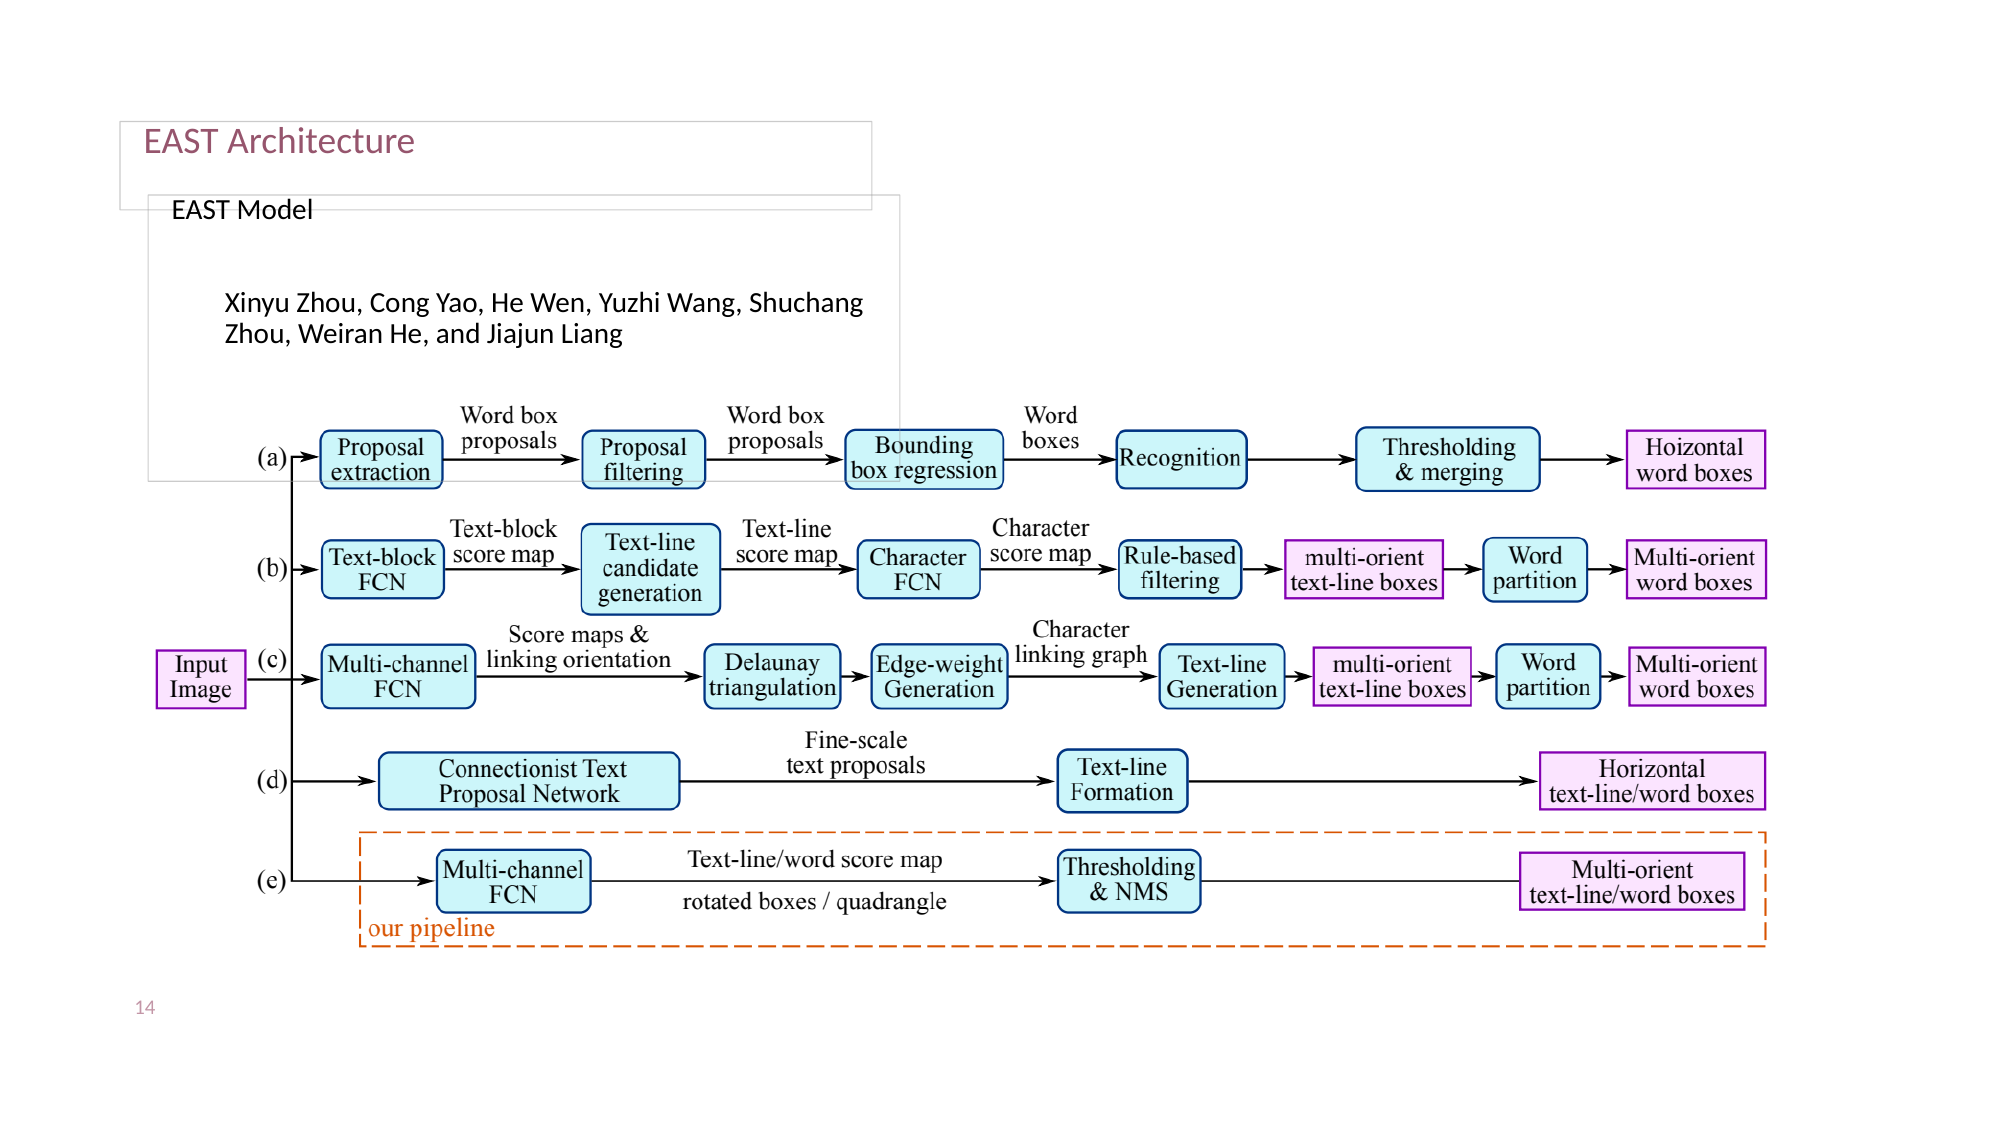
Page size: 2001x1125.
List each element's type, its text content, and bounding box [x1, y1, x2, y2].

slide_number <number> [105, 993, 170, 1033]
list EAST Architecture [120, 121, 872, 210]
list EAST Model Xinyu Zhou, Cong Yao, He Wen, Yuzhi Wang, Shuchang Zhou, Weiran He, and Jiajun Liang [148, 195, 900, 482]
picture [66, 319, 1846, 954]
